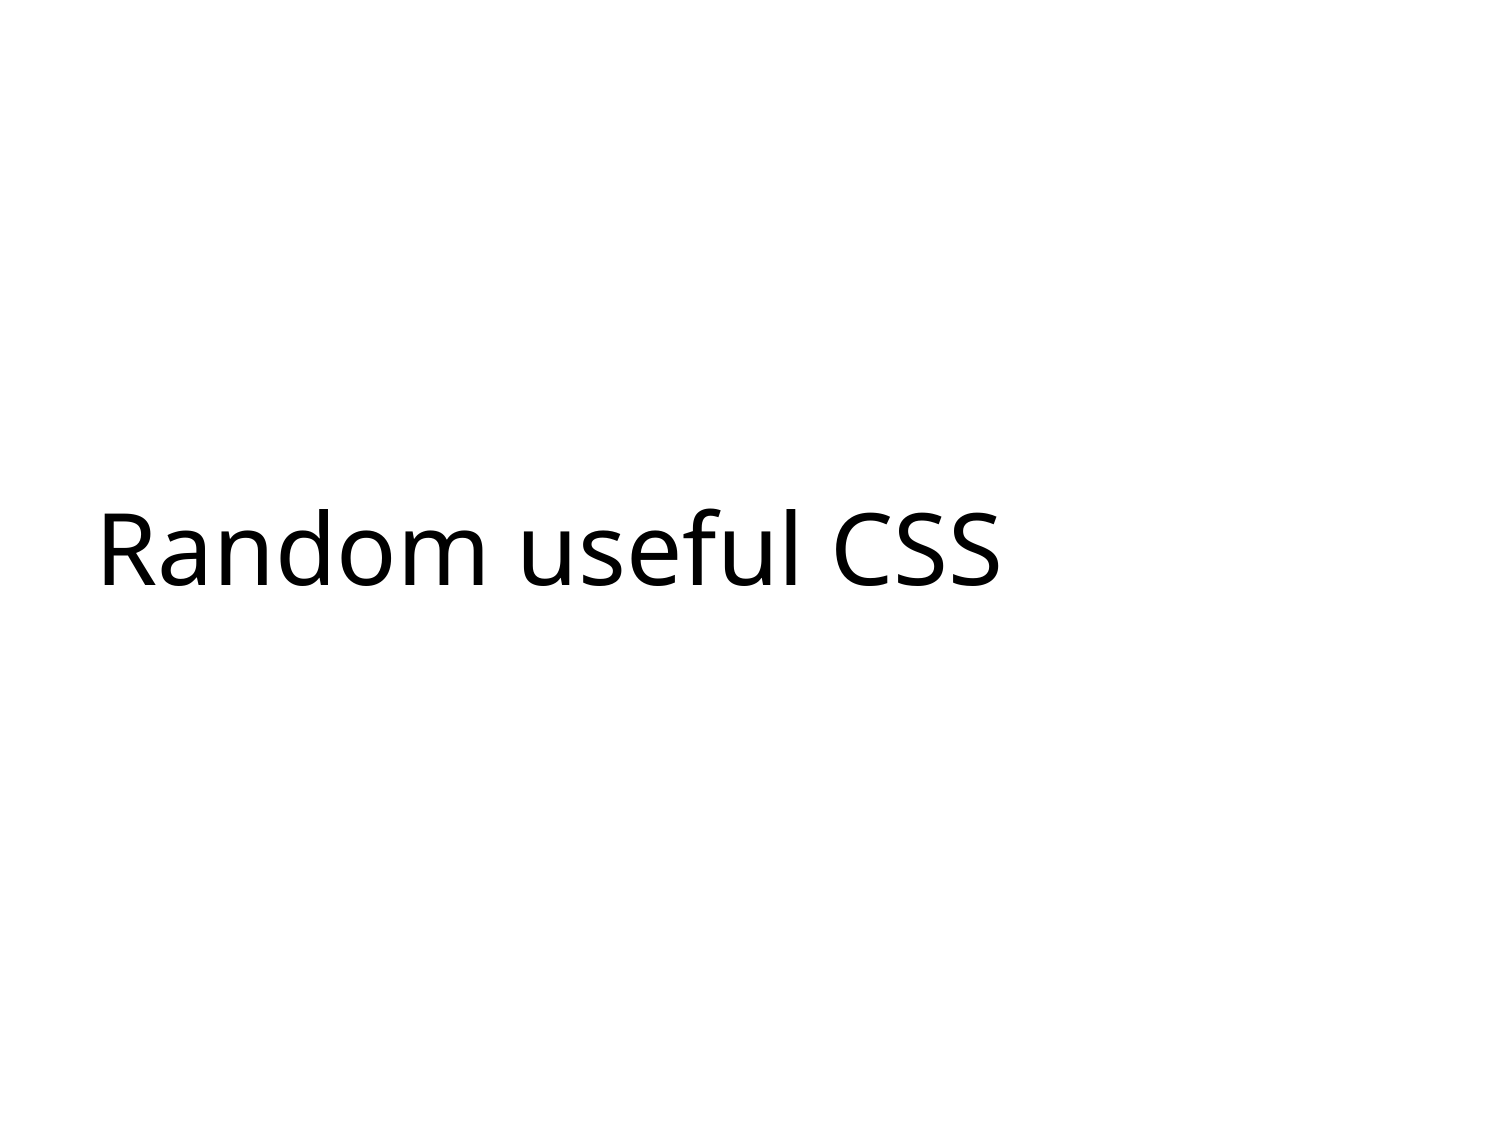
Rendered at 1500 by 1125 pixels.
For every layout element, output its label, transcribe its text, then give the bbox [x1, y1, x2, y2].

title Random useful CSS [80, 98, 1125, 994]
